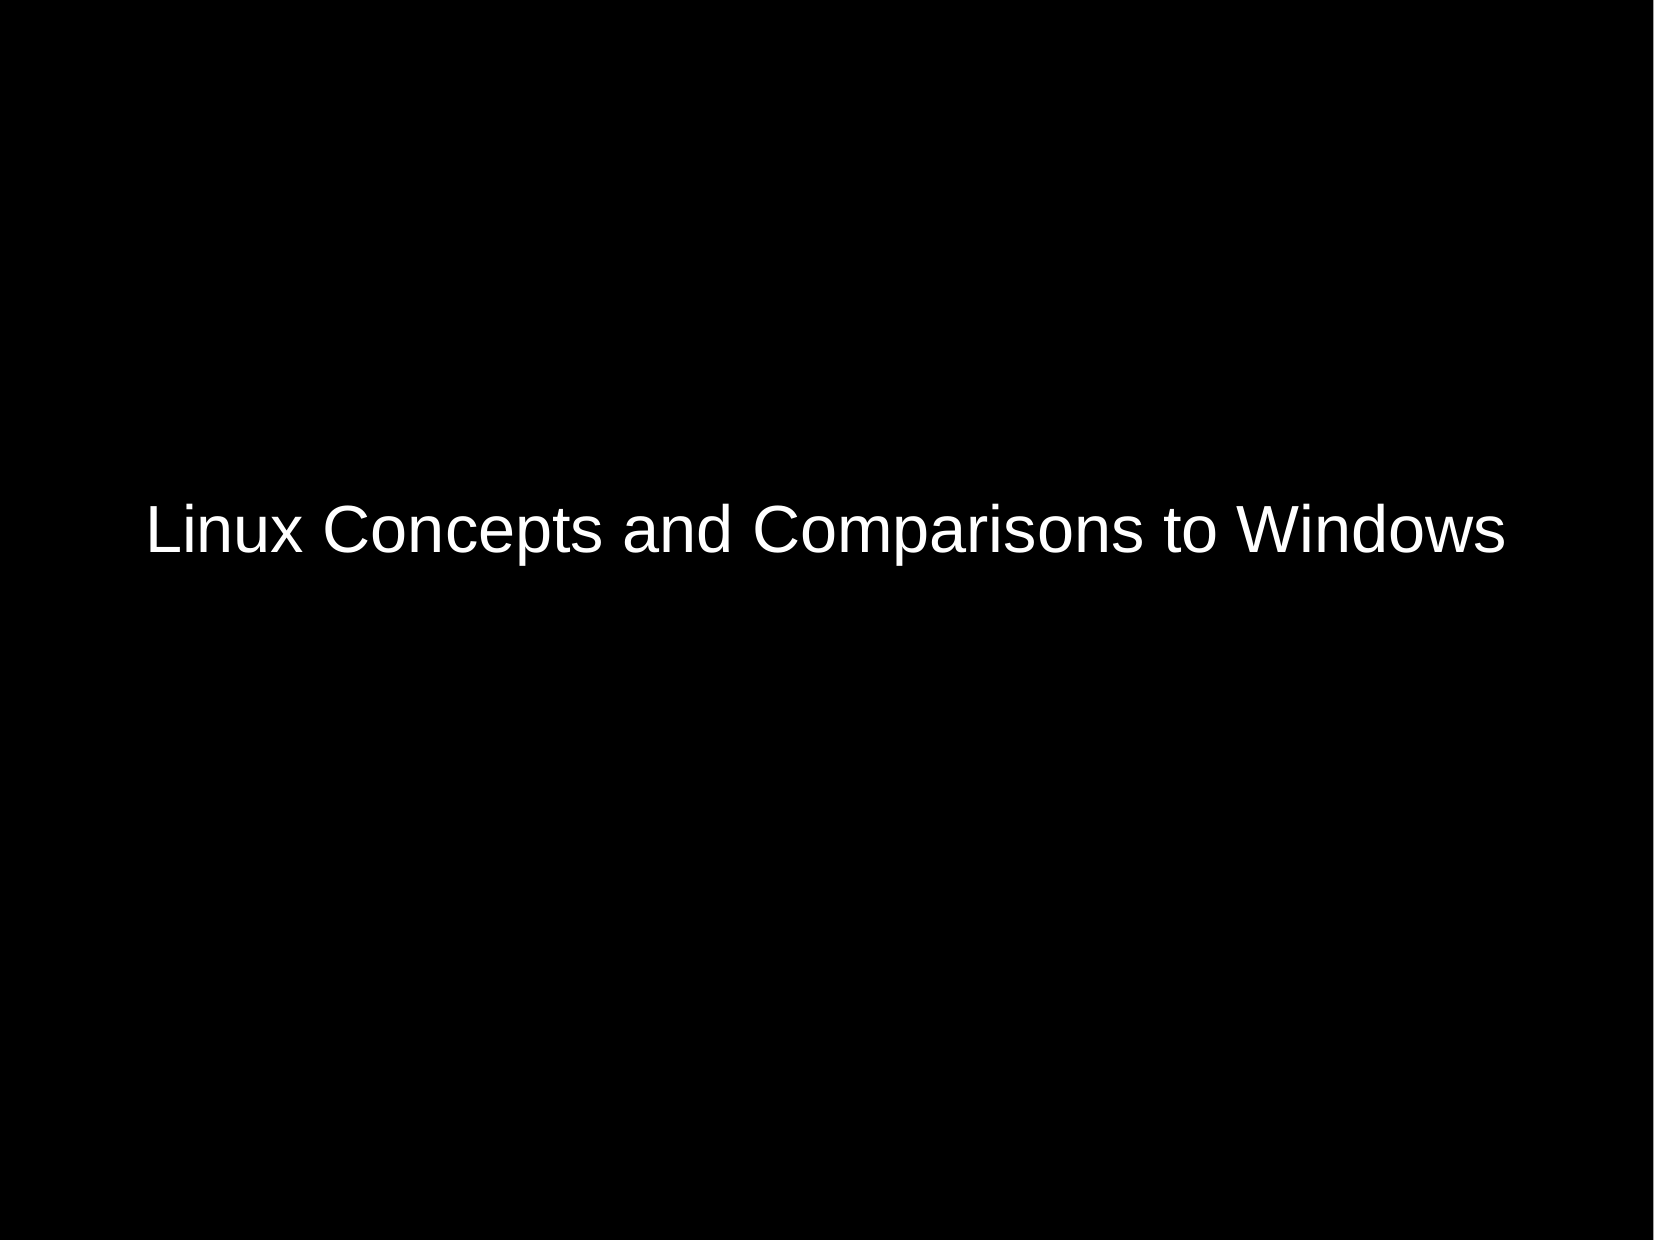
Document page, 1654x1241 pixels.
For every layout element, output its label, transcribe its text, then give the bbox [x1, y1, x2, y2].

subtitle Linux Concepts and Comparisons to Windows [82, 49, 1571, 1010]
